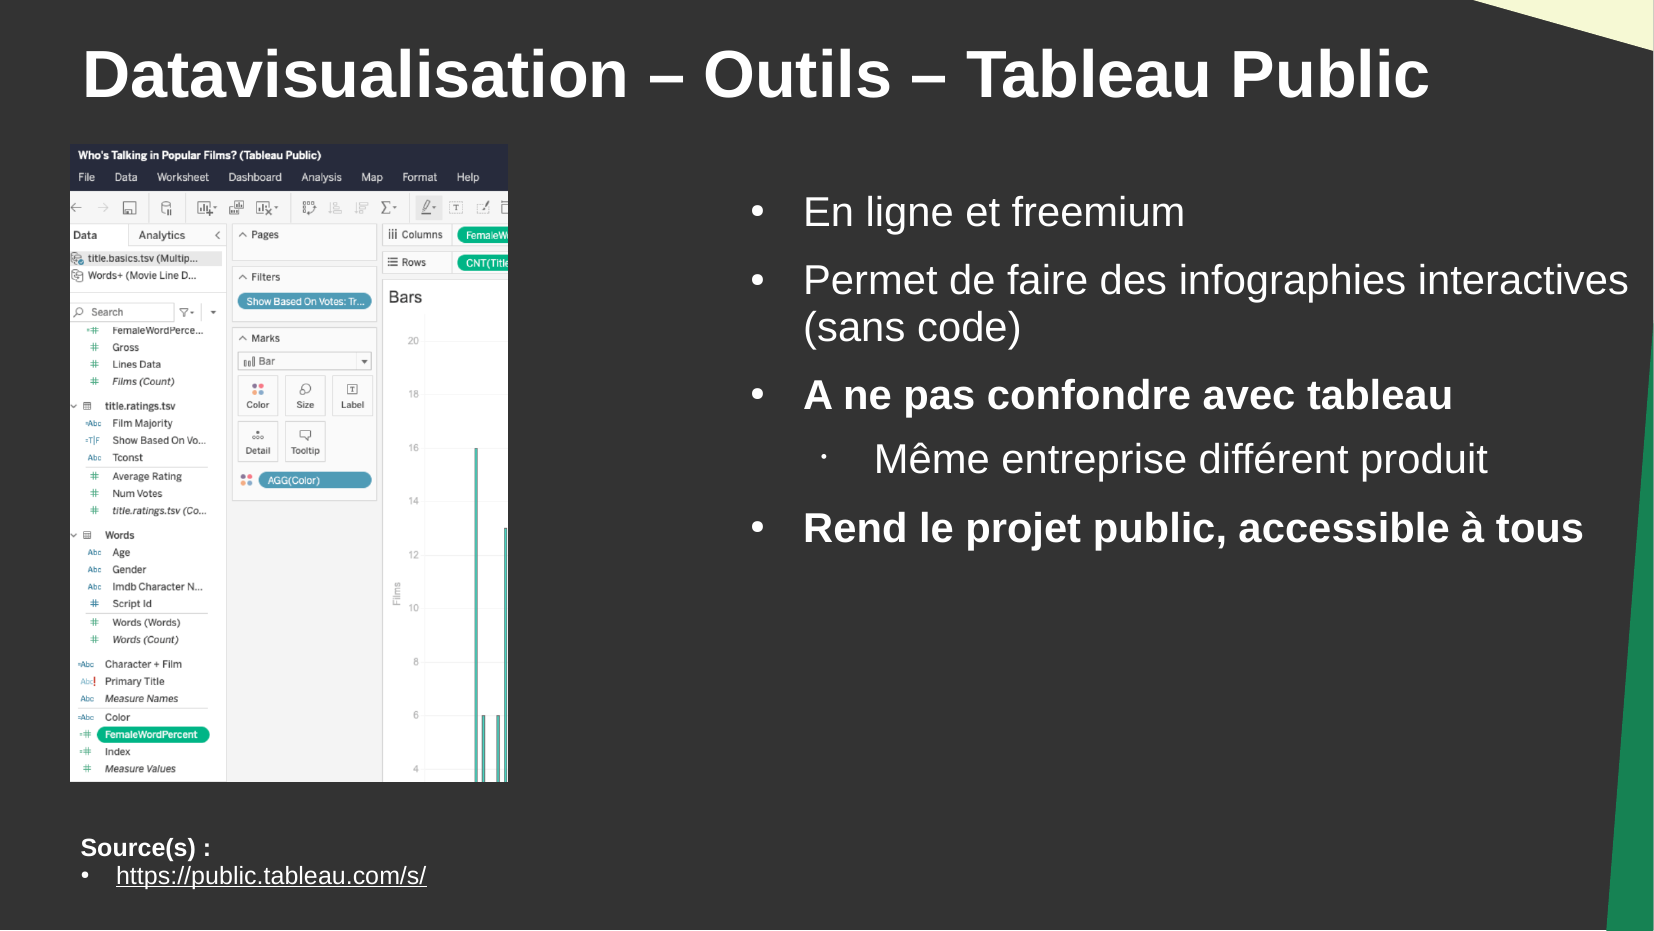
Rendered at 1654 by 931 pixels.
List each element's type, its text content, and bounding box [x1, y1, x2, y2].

picture [70, 144, 508, 782]
title Datavisualisation – Outils – Tableau Public [82, 37, 1571, 122]
text_box Source(s) : https://public.tableau.com/s/ [65, 826, 1483, 926]
text_box [1473, 0, 1654, 52]
list En ligne et freemium Permet de faire des infographies interactives (sans code) A ne pas confondre avec tableau Même entreprise différent produit Rend le projet public, accessible à tous [732, 188, 1636, 556]
text_box [1606, 313, 1654, 931]
